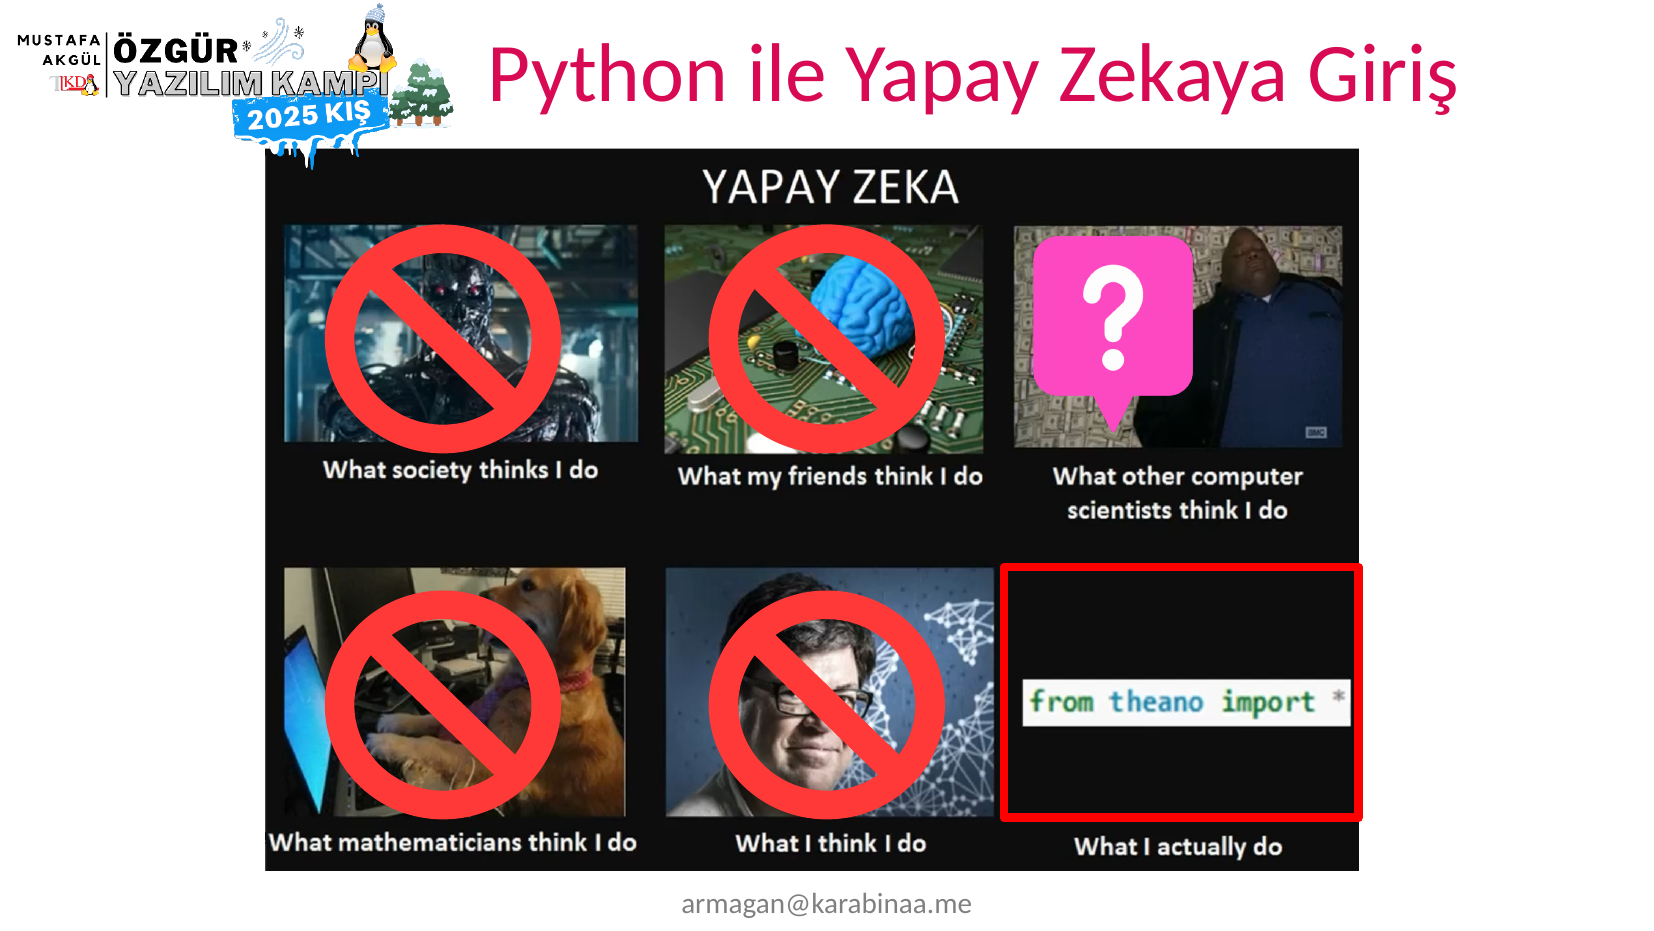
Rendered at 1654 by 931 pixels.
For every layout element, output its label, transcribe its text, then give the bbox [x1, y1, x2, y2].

text_box [708, 590, 945, 820]
picture [0, 0, 1359, 871]
text_box armagan@karabinaa.me [0, 877, 1654, 928]
text_box [708, 224, 945, 454]
picture [1008, 571, 1354, 813]
text_box Python ile Yapay Zekaya Giriş [472, 10, 1654, 126]
text_box [324, 224, 562, 454]
text_box [324, 590, 562, 820]
